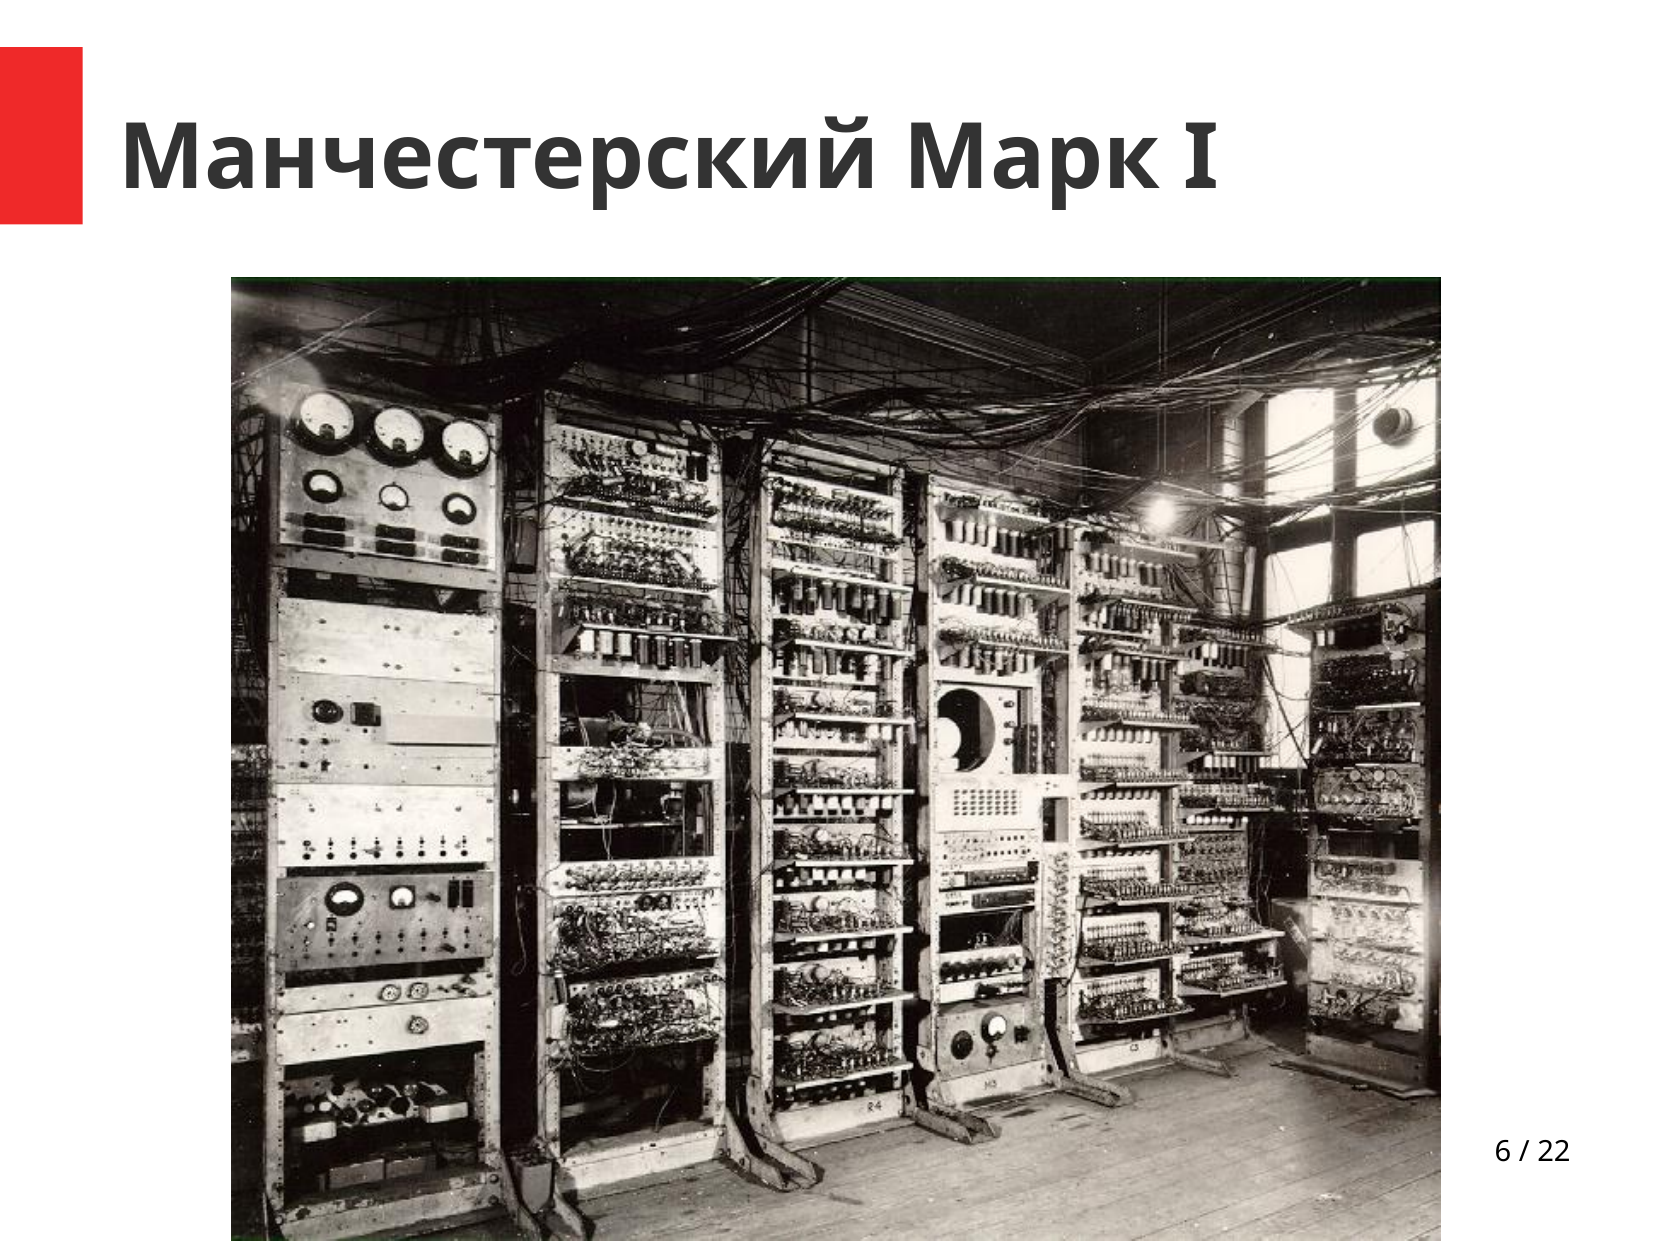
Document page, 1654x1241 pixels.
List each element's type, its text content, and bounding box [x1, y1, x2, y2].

title Манчестерский Марк I [118, 49, 1571, 257]
picture [231, 277, 1441, 1241]
